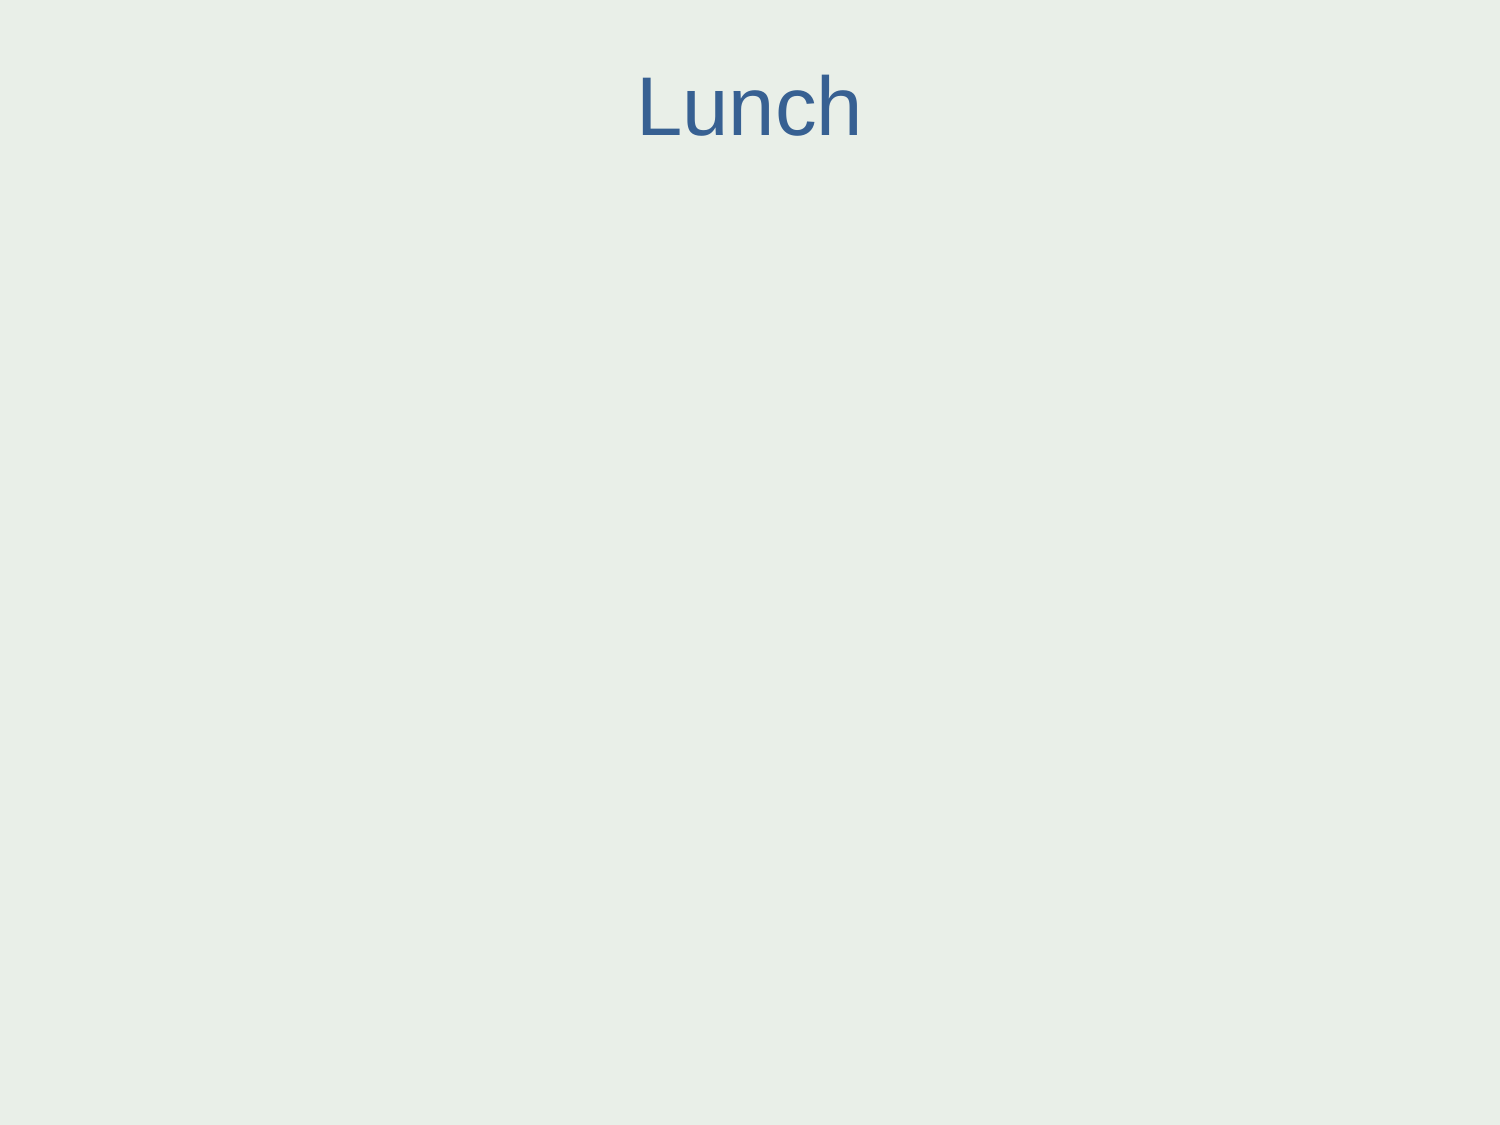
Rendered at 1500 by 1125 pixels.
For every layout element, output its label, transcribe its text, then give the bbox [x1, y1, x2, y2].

text_box Lunch [74, 45, 1425, 233]
